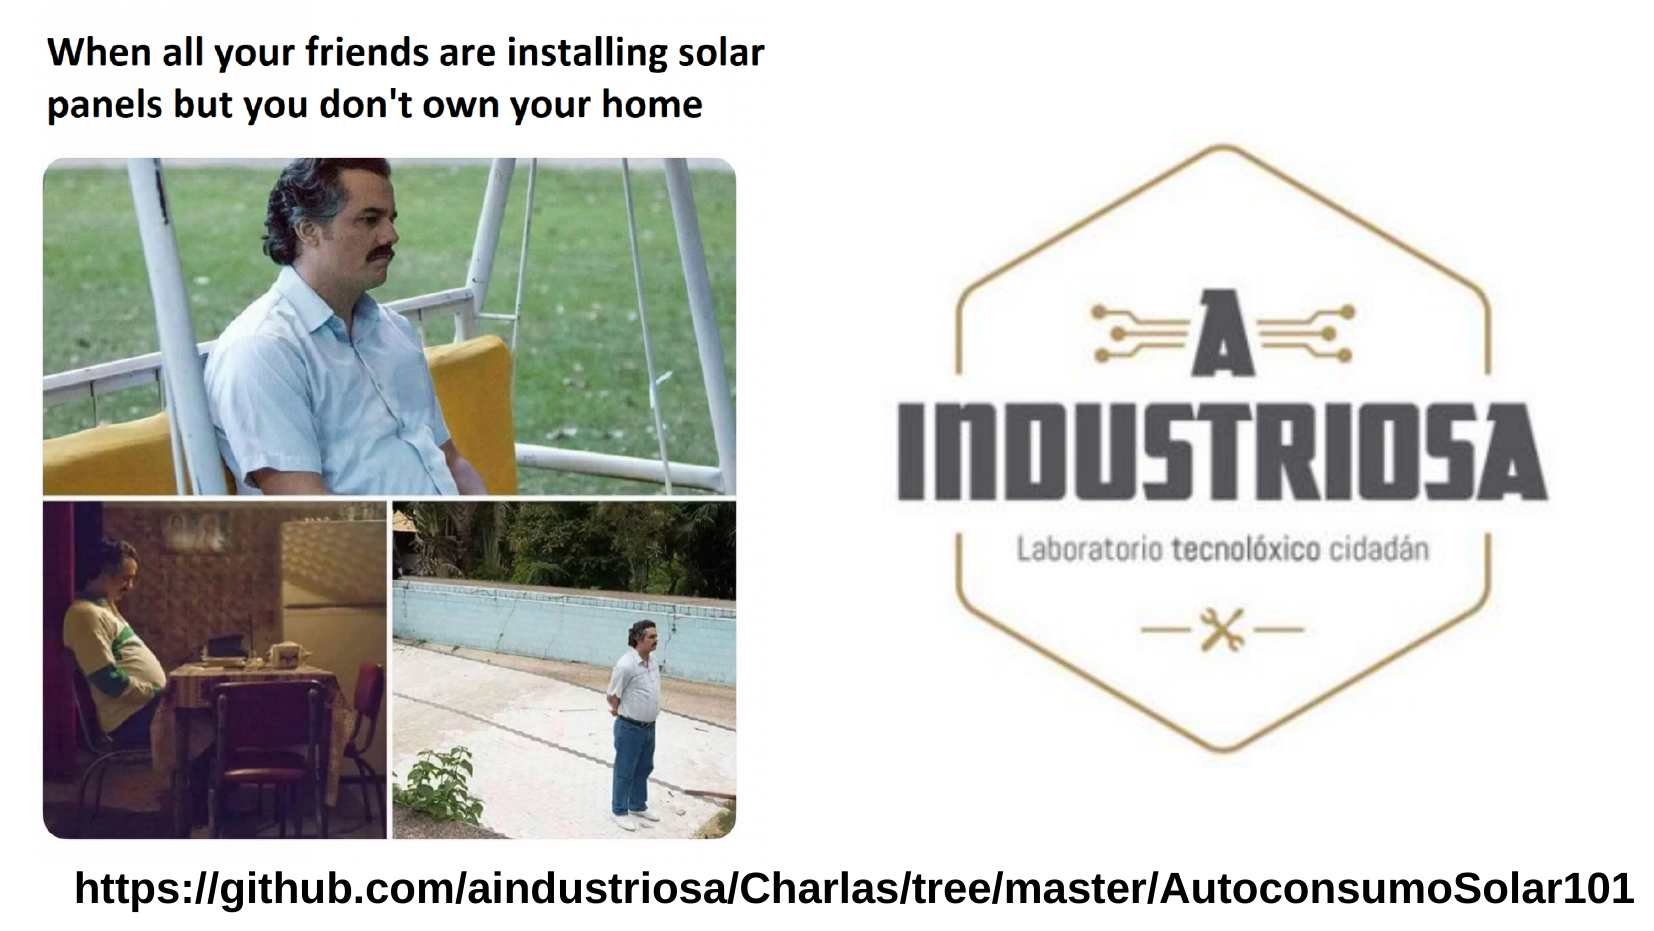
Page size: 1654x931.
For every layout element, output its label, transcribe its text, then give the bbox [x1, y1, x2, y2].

picture [10, 2, 768, 866]
text_box https://github.com/aindustriosa/Charlas/tree/master/AutoconsumoSolar101 [59, 856, 1654, 920]
picture [881, 129, 1565, 768]
